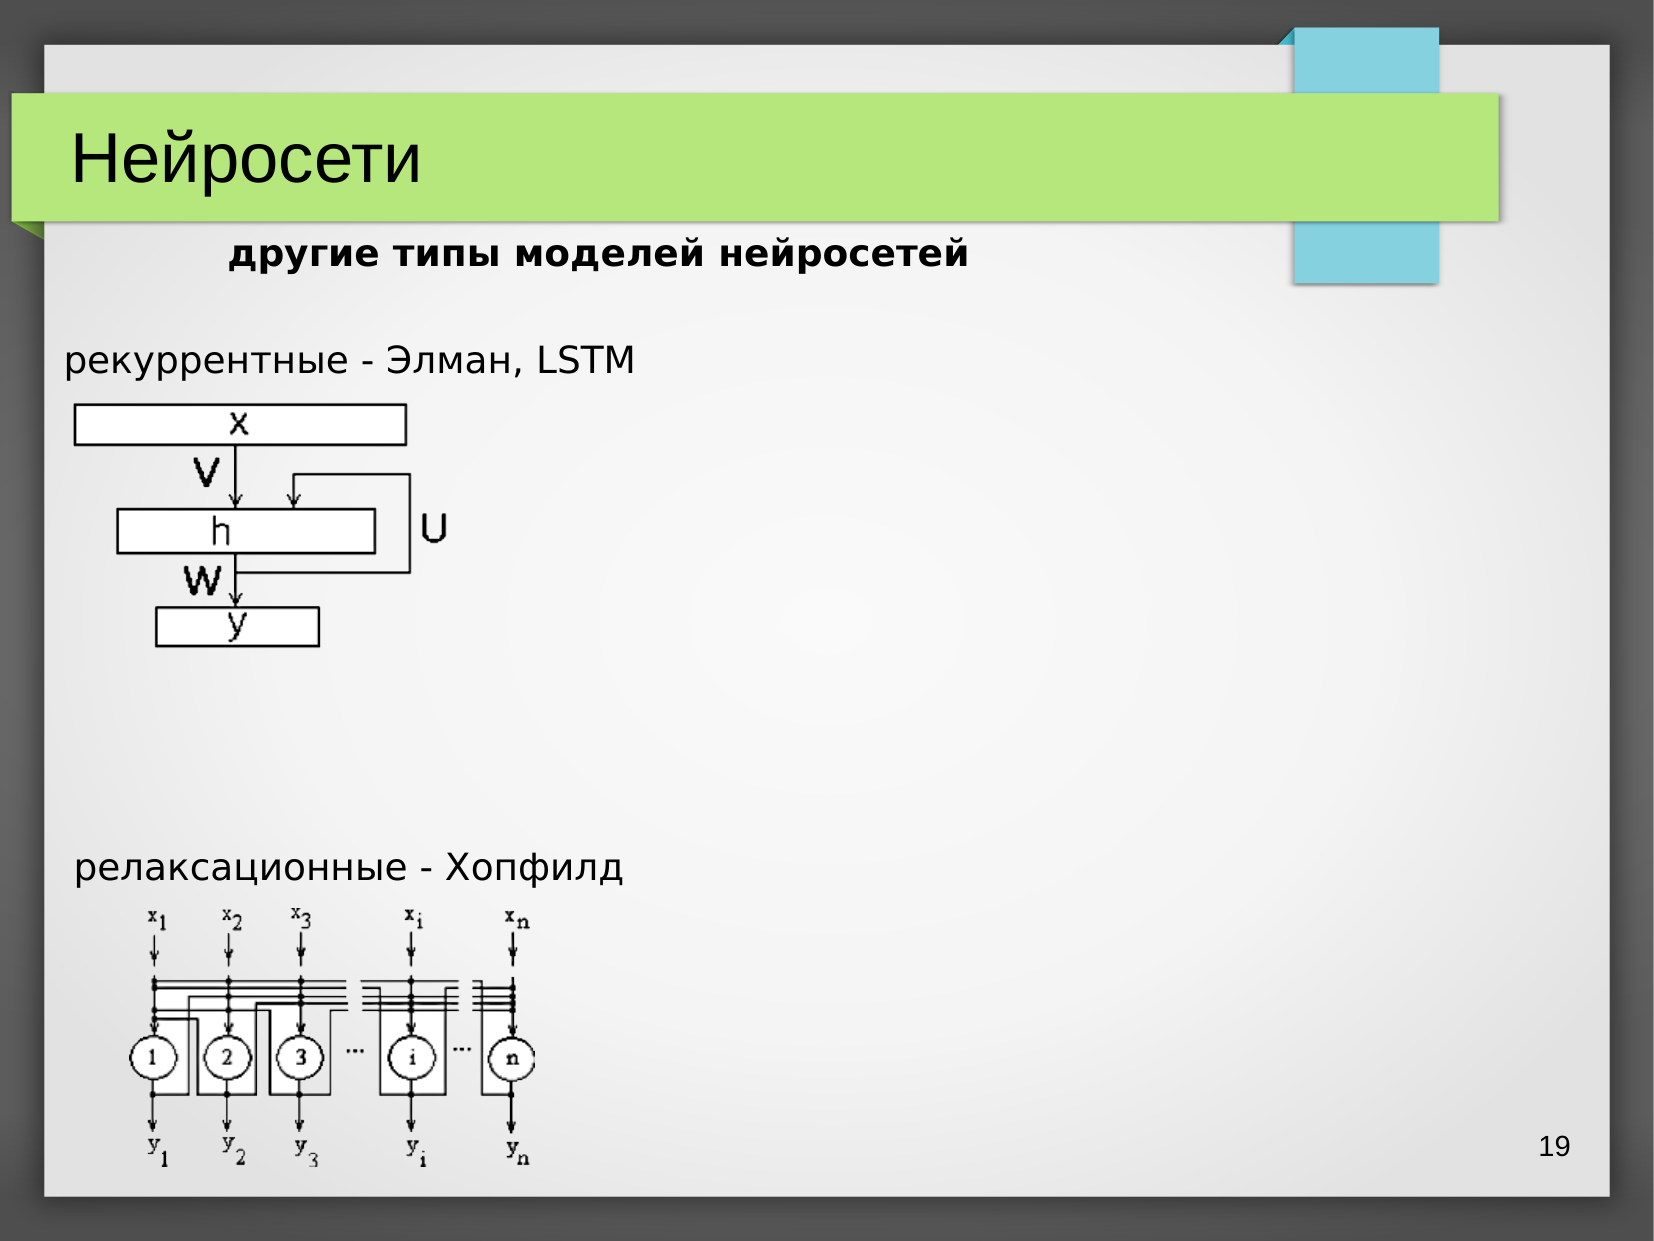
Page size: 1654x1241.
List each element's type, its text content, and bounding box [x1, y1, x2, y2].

picture [0, 0, 1654, 1241]
title Нейросети [70, 118, 1205, 199]
text_box другие типы моделей нейросетей [212, 224, 1252, 283]
text_box рекуррентные - Элман, LSTM [48, 331, 662, 434]
text_box релаксационные - Хопфилд [58, 838, 674, 941]
